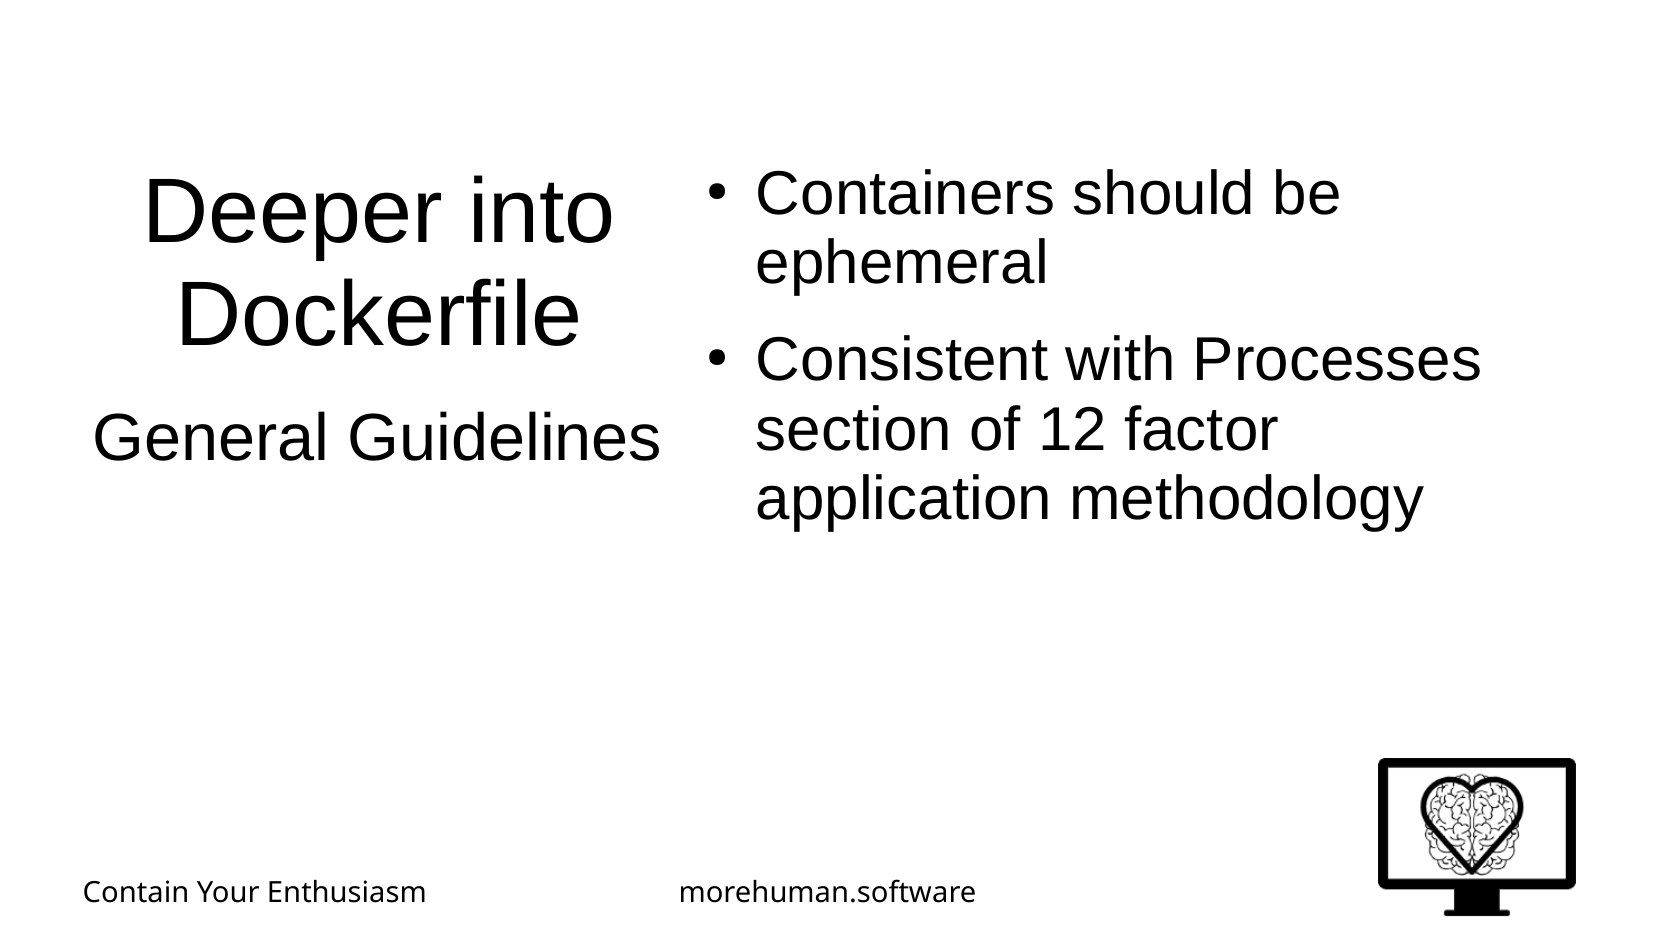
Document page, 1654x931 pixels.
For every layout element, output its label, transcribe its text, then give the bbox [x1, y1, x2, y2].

title Deeper into Dockerfile [83, 154, 676, 371]
list Containers should be ephemeral Consistent with Processes section of 12 factor application methodology [690, 157, 1572, 533]
picture [1378, 758, 1576, 925]
text_box General Guidelines [81, 400, 674, 705]
